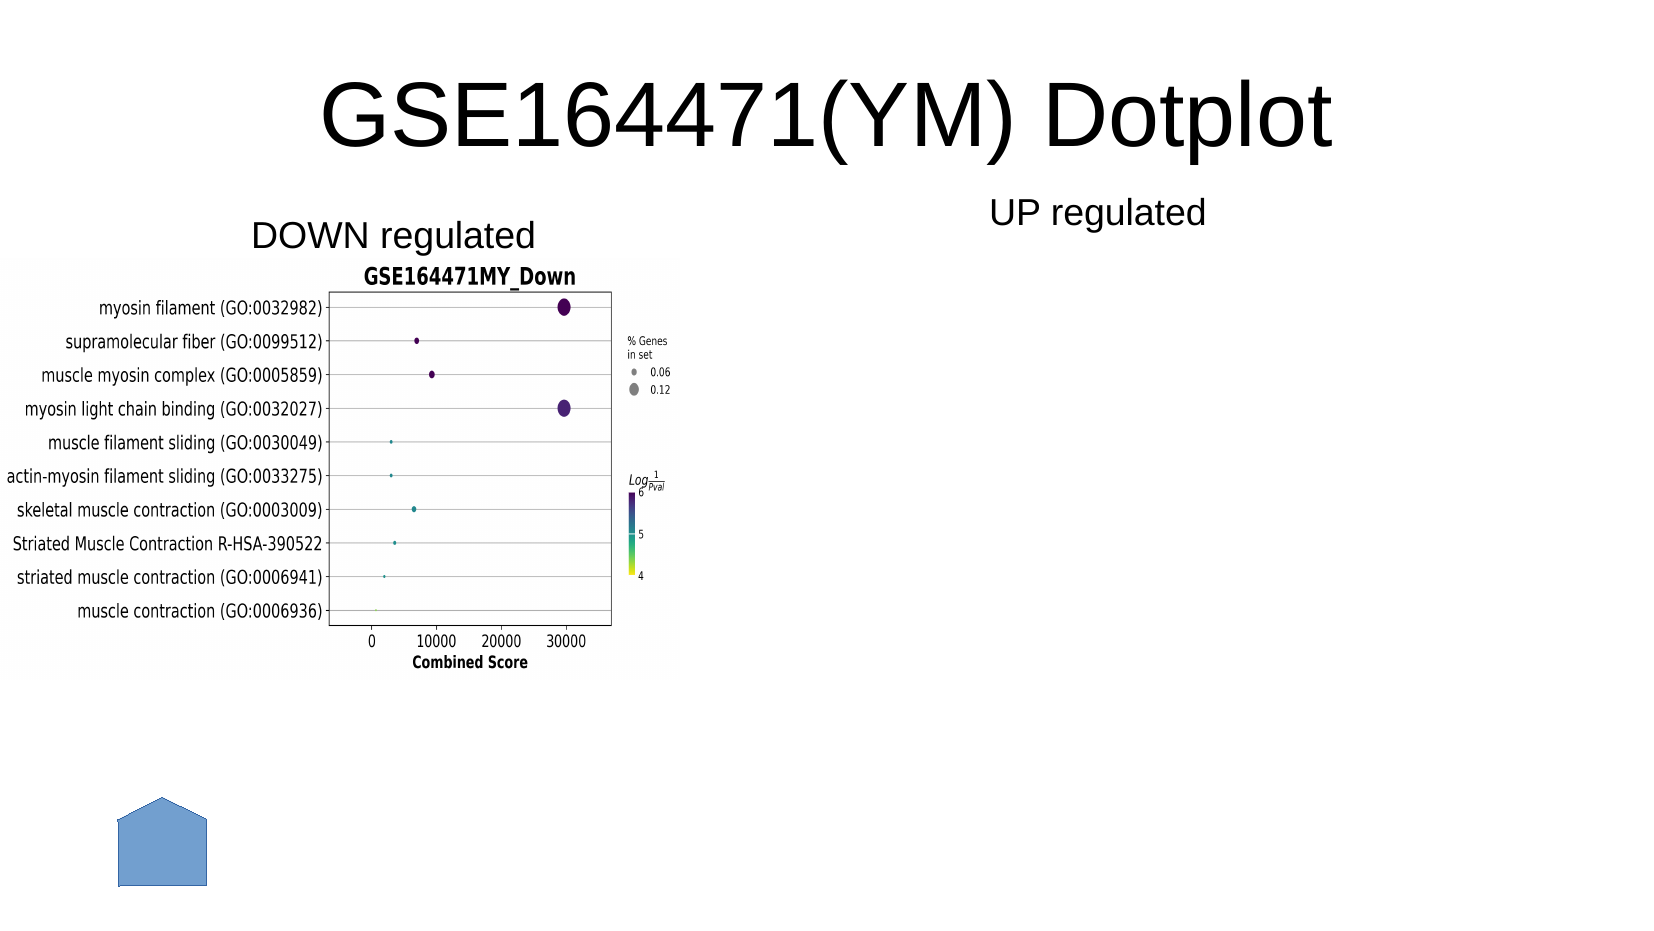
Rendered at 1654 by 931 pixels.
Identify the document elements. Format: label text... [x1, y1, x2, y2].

text_box [117, 797, 207, 887]
text_box DOWN regulated [236, 206, 591, 306]
text_box UP regulated [974, 183, 1329, 283]
title GSE164471(YM) Dotplot [82, 37, 1571, 193]
picture [0, 258, 680, 680]
